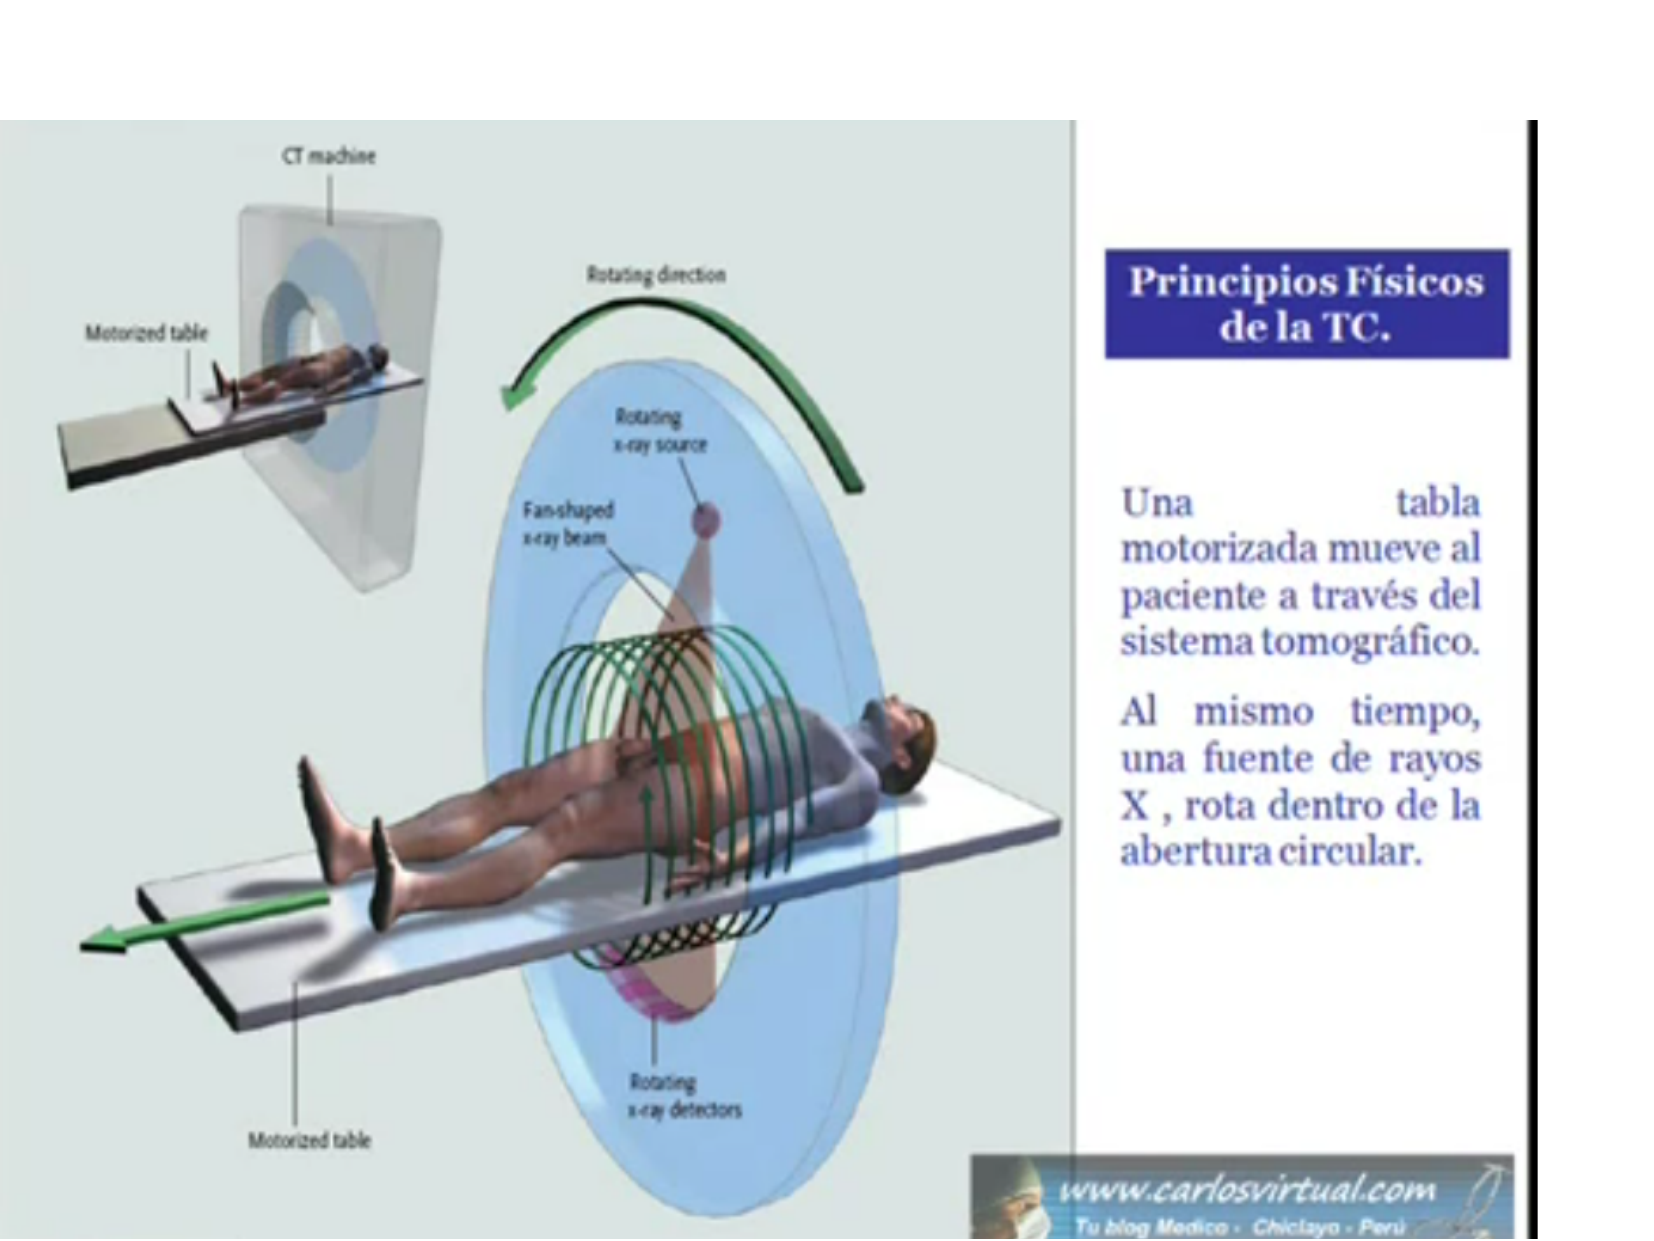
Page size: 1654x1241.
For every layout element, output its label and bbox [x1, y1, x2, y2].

picture [0, 120, 1538, 1239]
